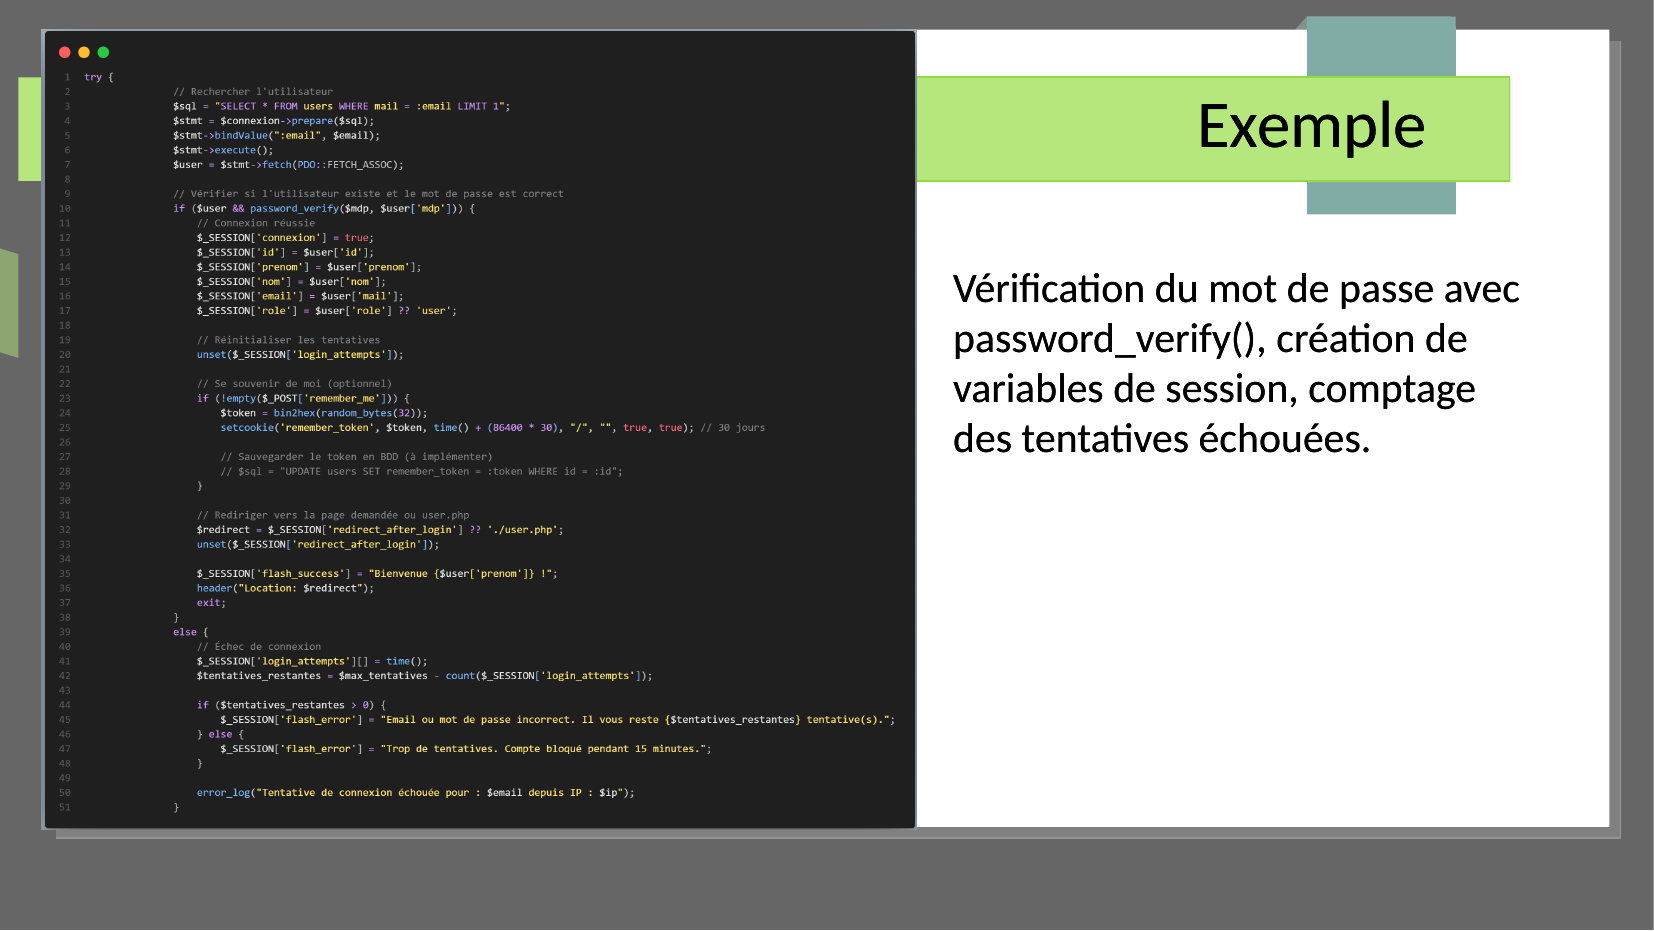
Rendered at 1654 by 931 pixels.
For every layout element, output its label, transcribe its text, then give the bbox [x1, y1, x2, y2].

text_box Exemple​ [1182, 73, 1511, 216]
text_box Vérification du mot de passe avec password_verify(), création de variables de session, comptage des tentatives échouées. [938, 253, 1554, 517]
picture [41, 29, 917, 830]
